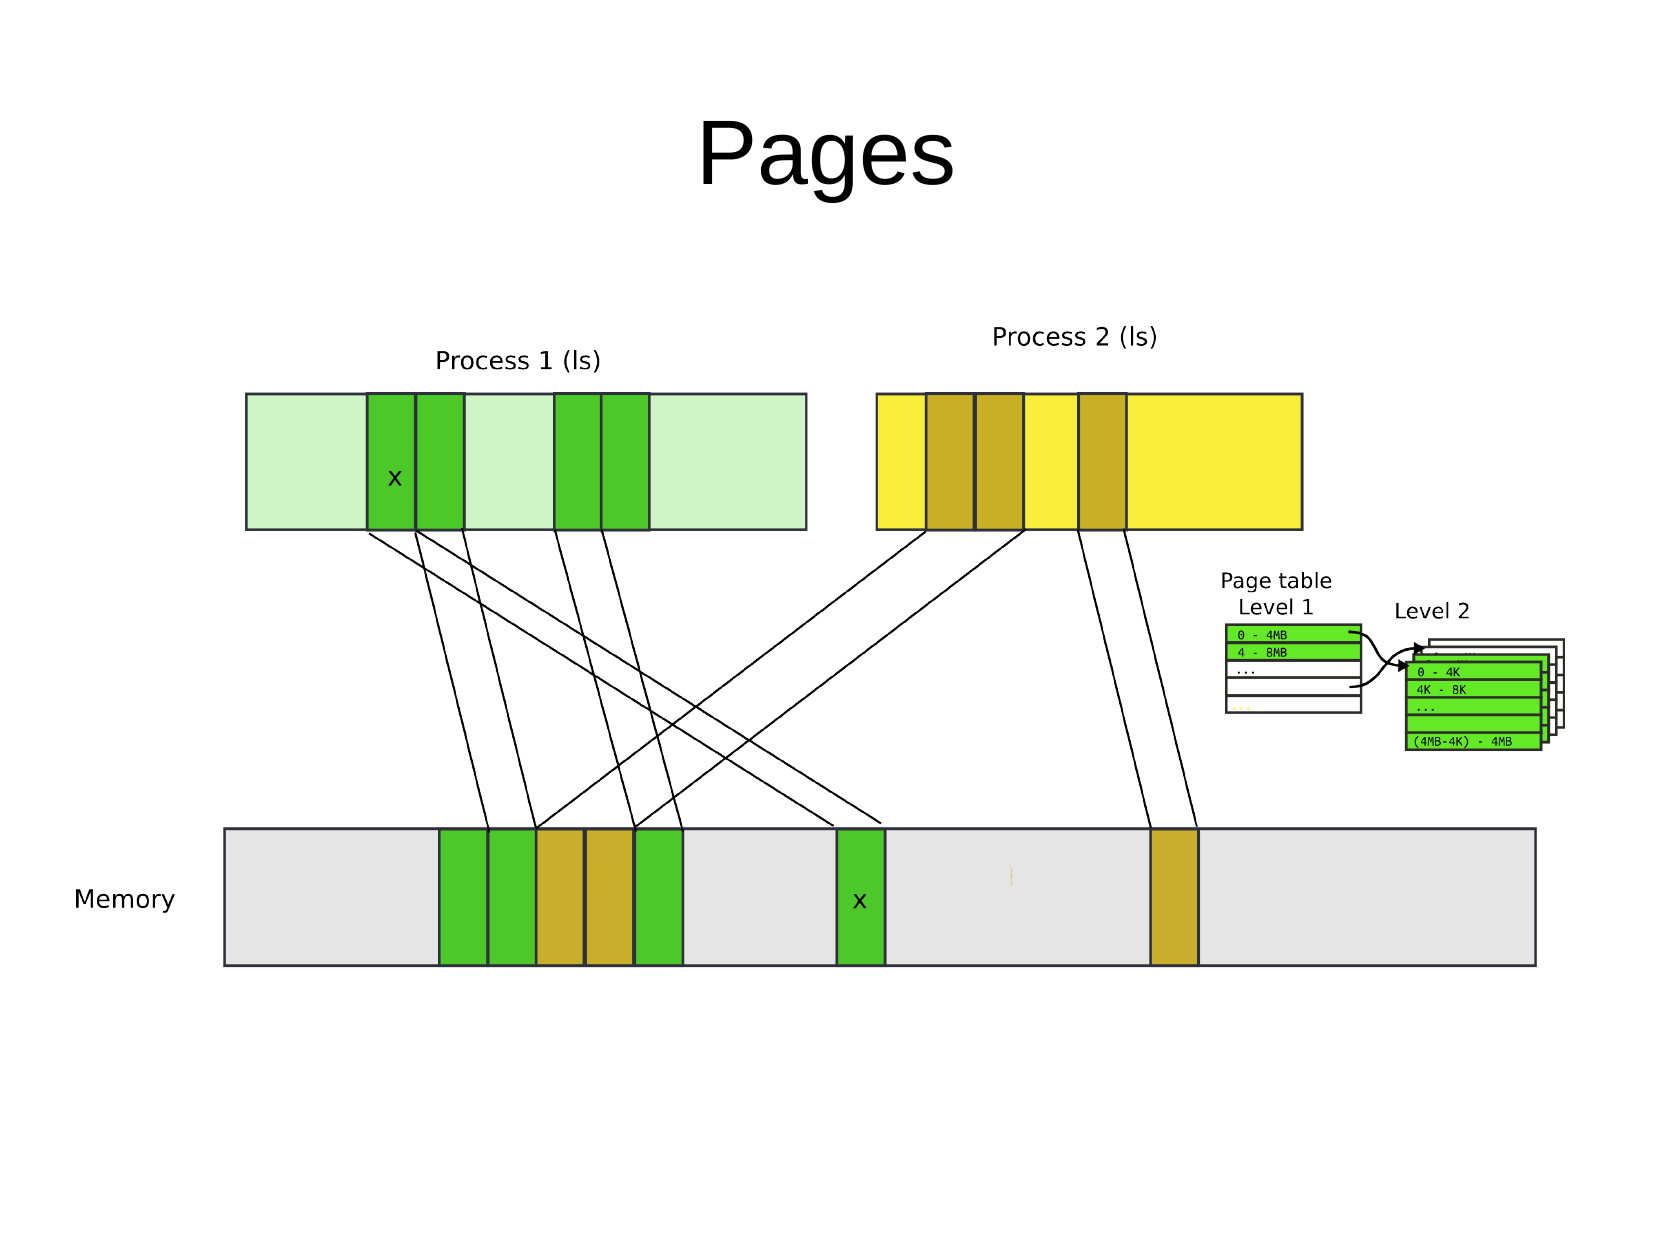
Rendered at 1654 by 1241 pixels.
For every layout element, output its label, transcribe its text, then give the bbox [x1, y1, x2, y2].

picture [76, 326, 1565, 973]
title Pages [82, 49, 1571, 257]
